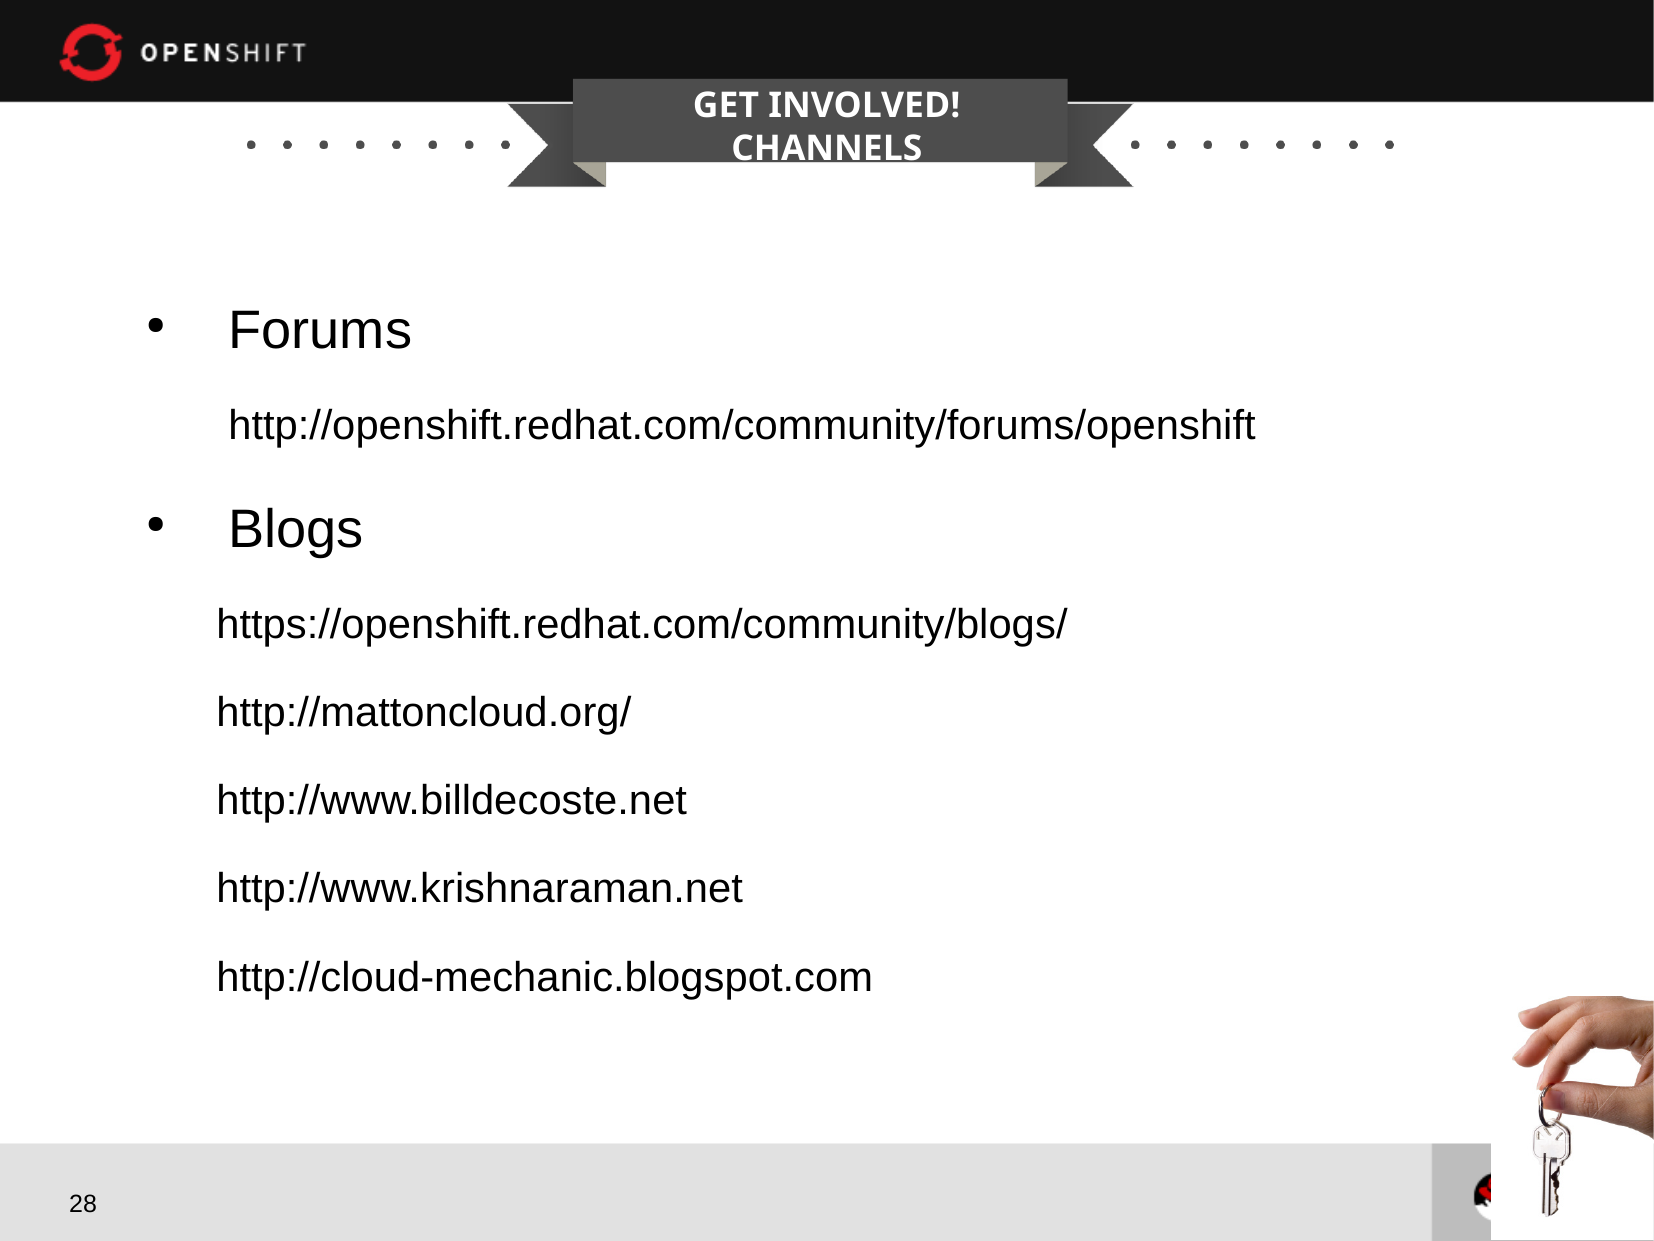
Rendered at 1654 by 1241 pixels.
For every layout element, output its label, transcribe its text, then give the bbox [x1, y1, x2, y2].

text_box Forums http://openshift.redhat.com/community/forums/openshift Blogs https://openshift.redhat.com/community/blogs/ http://mattoncloud.org/ http://www.billdecoste.net http://www.krishnaraman.net http://cloud-mechanic.blogspot.com [129, 253, 1552, 1047]
text_box GET INVOLVED! CHANNELS [581, 74, 1073, 175]
picture [0, 0, 1654, 1241]
